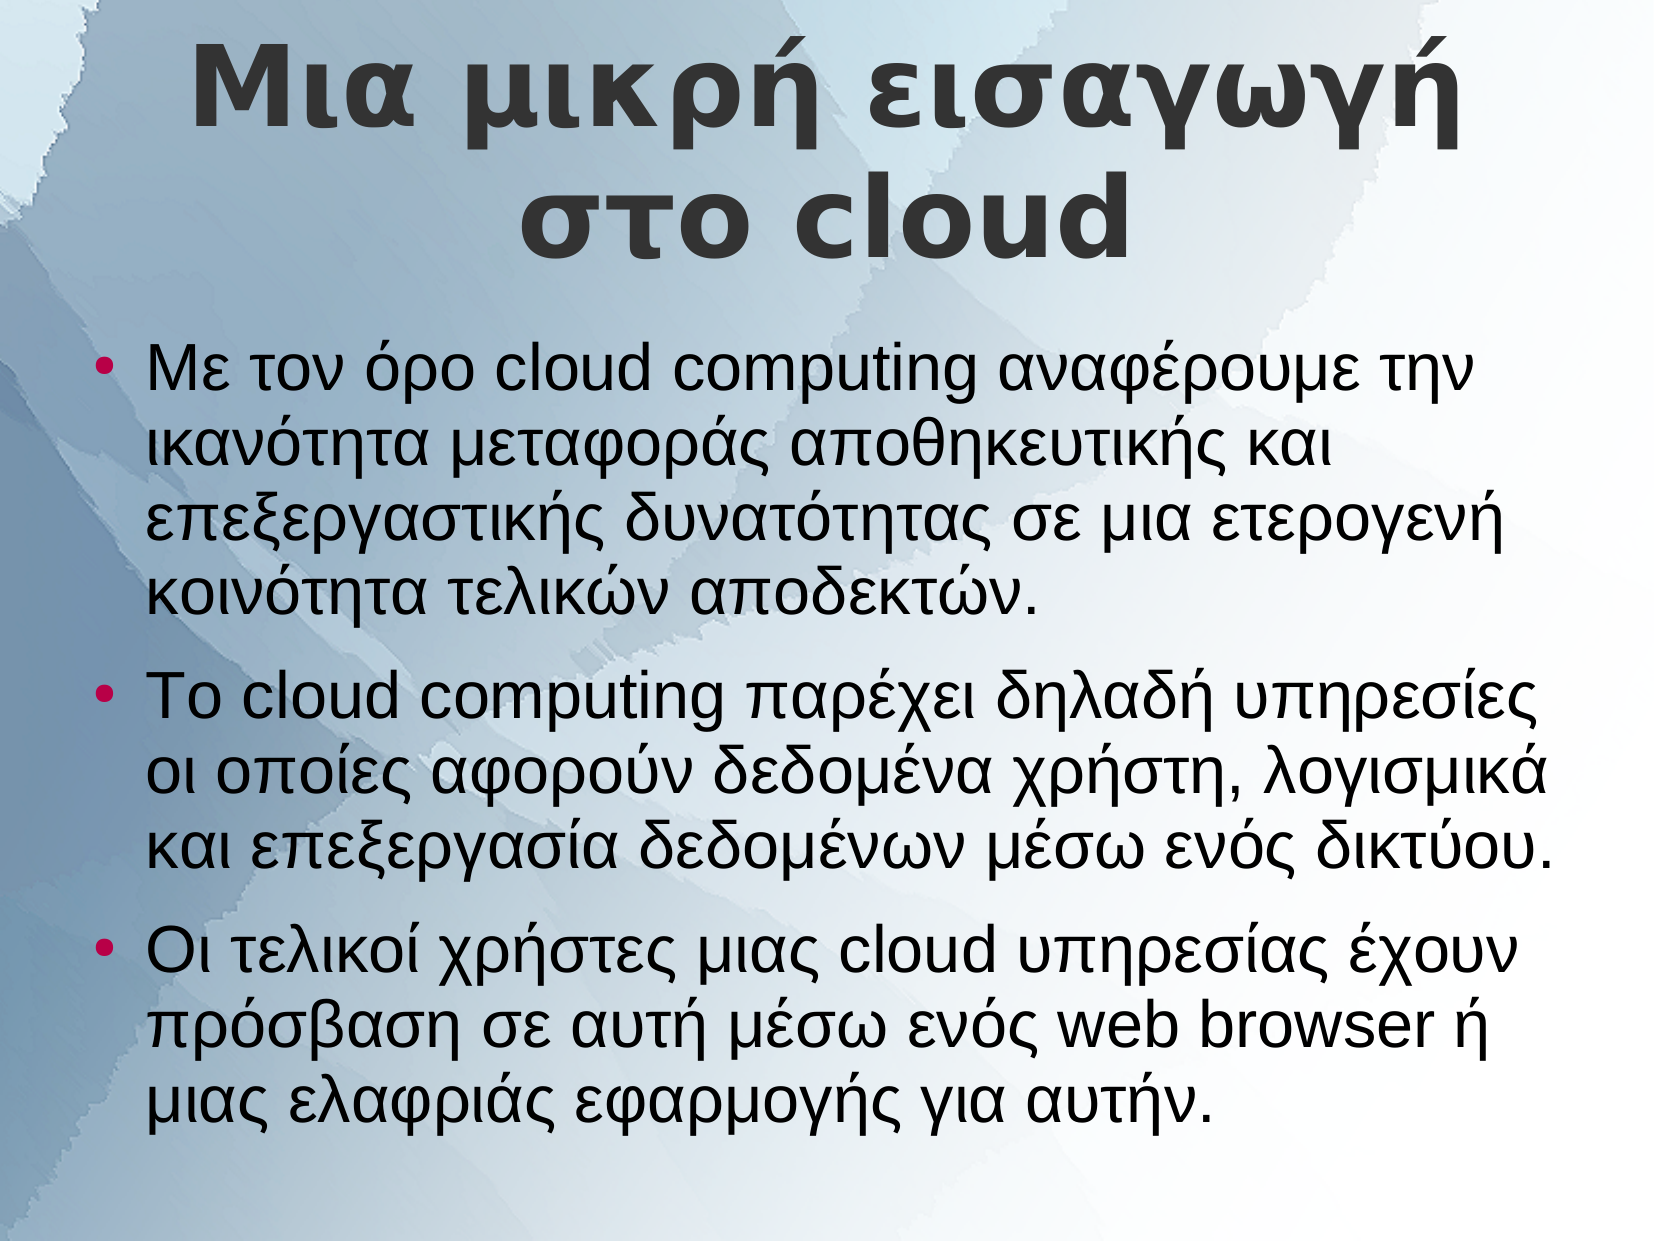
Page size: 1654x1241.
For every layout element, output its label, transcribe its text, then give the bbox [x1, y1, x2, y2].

picture [0, 0, 1654, 1241]
list Με τον όρο cloud computing αναφέρουμε την ικανότητα μεταφοράς αποθηκευτικής και επεξεργαστικής δυνατότητας σε μια ετερογενή κοινότητα τελικών αποδεκτών. Το cloud computing παρέχει δηλαδή υπηρεσίες οι οποίες αφορούν δεδομένα χρήστη, λογισμικά και επεξεργασία δεδομένων μέσω ενός δικτύου. Οι τελικοί χρήστες μιας cloud υπηρεσίας έχουν πρόσβαση σε αυτή μέσω ενός web browser ή μιας ελαφριάς εφαρμογής για αυτήν. [74, 329, 1564, 1149]
title Μια μικρή εισαγωγή στο cloud [82, 21, 1571, 284]
